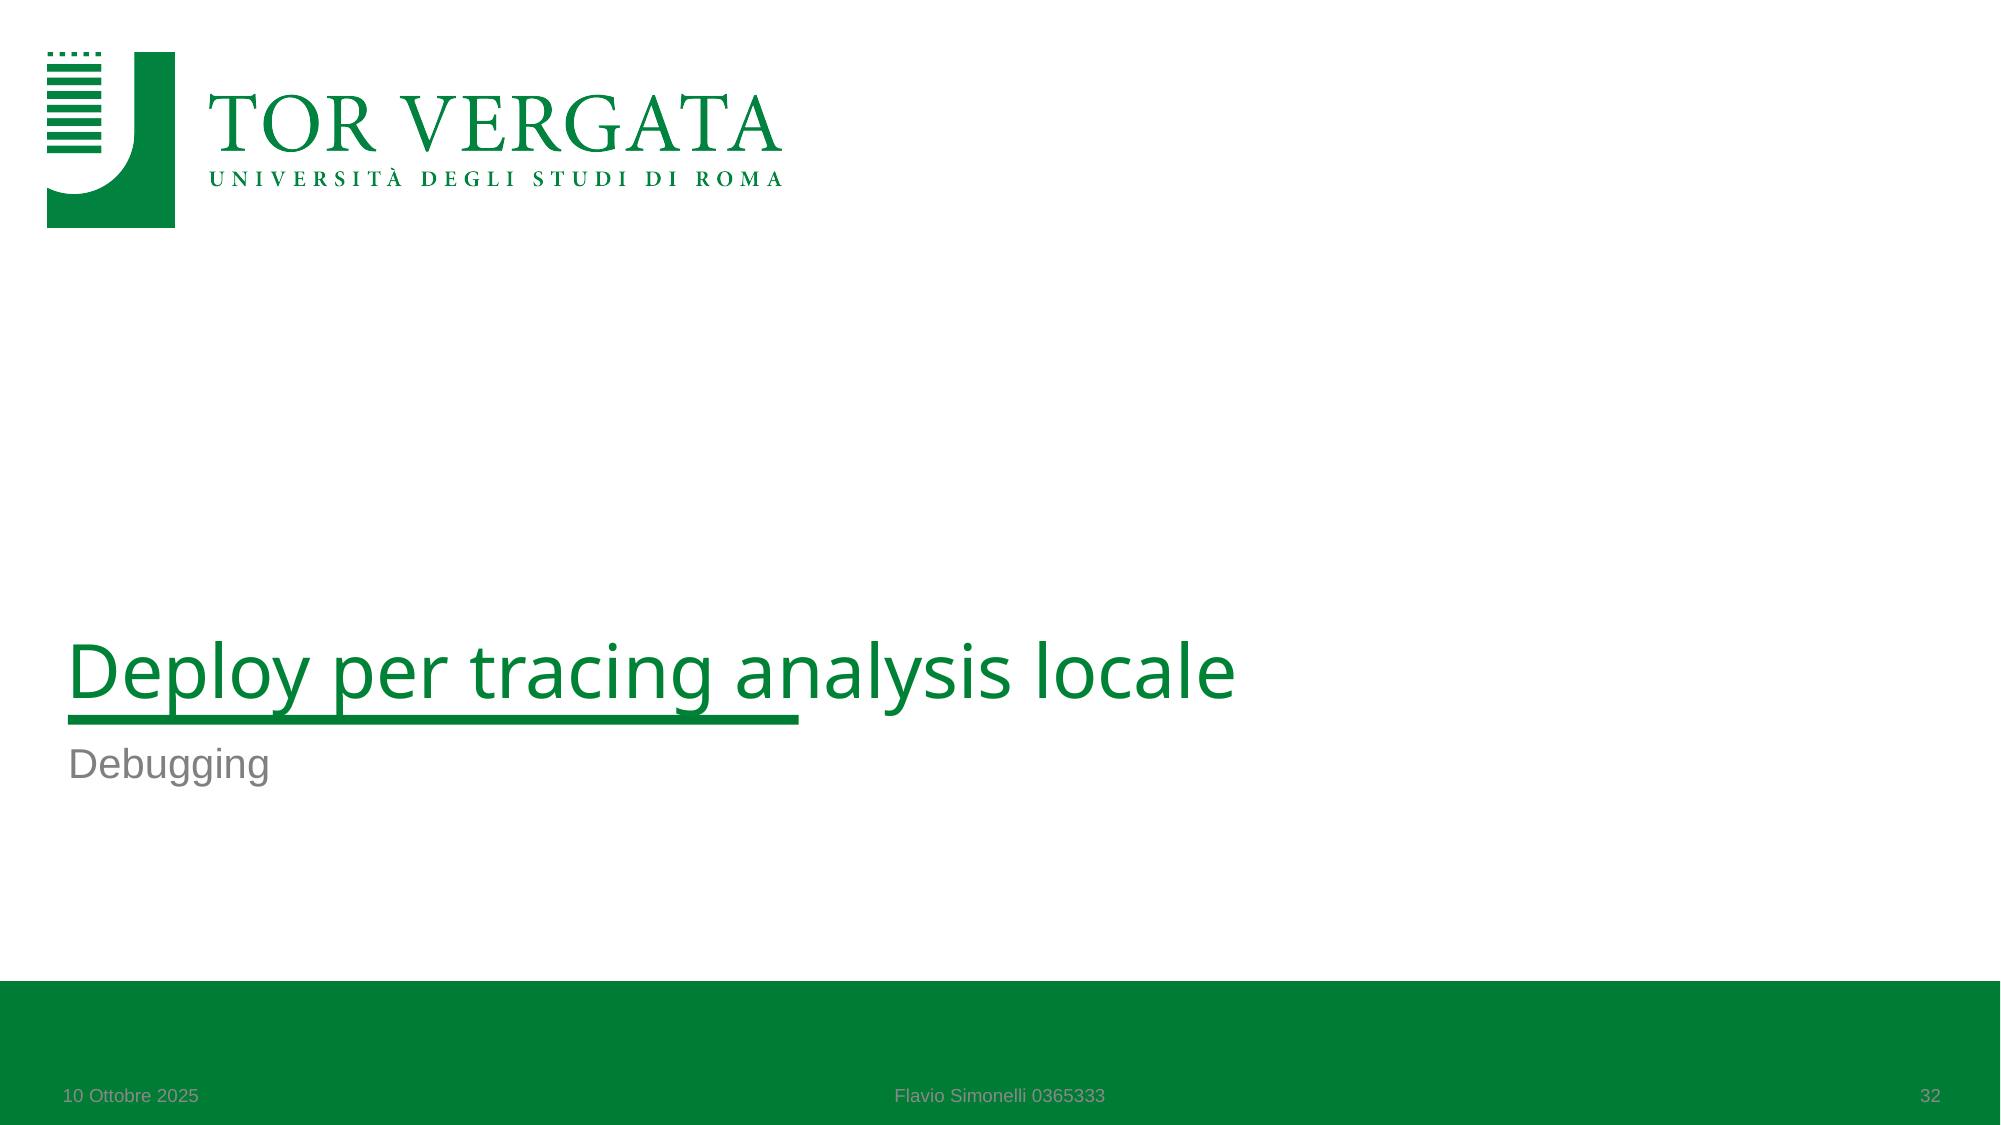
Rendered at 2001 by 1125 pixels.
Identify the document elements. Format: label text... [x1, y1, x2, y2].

footer Flavio Simonelli 0365333 [662, 1065, 1338, 1125]
slide_number 10 Ottobre 2025 [47, 1065, 498, 1125]
list Debugging [53, 729, 1748, 828]
title Deploy per tracing analysis locale [51, 451, 1852, 722]
picture [47, 52, 782, 228]
